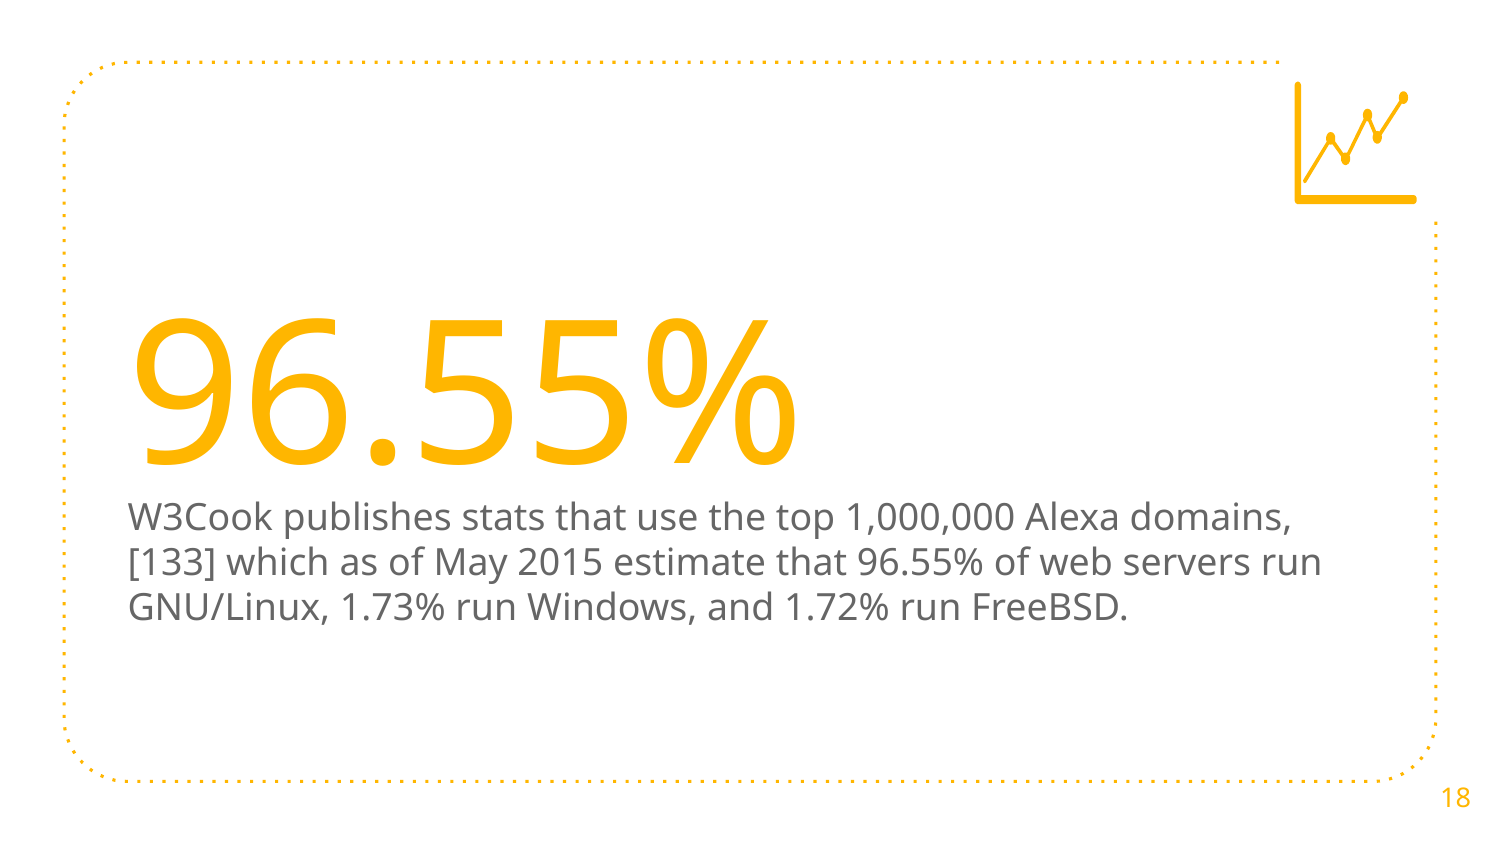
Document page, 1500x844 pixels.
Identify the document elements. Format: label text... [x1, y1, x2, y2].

subtitle W3Cook publishes stats that use the top 1,000,000 Alexa domains,[133] which as of May 2015 estimate that 96.55% of web servers run GNU/Linux, 1.73% run Windows, and 1.72% run FreeBSD. [112, 478, 1388, 608]
title 96.55% [112, 248, 1388, 439]
text_box [1303, 91, 1409, 184]
slide_number <number> [1411, 753, 1500, 844]
text_box [1294, 81, 1417, 205]
